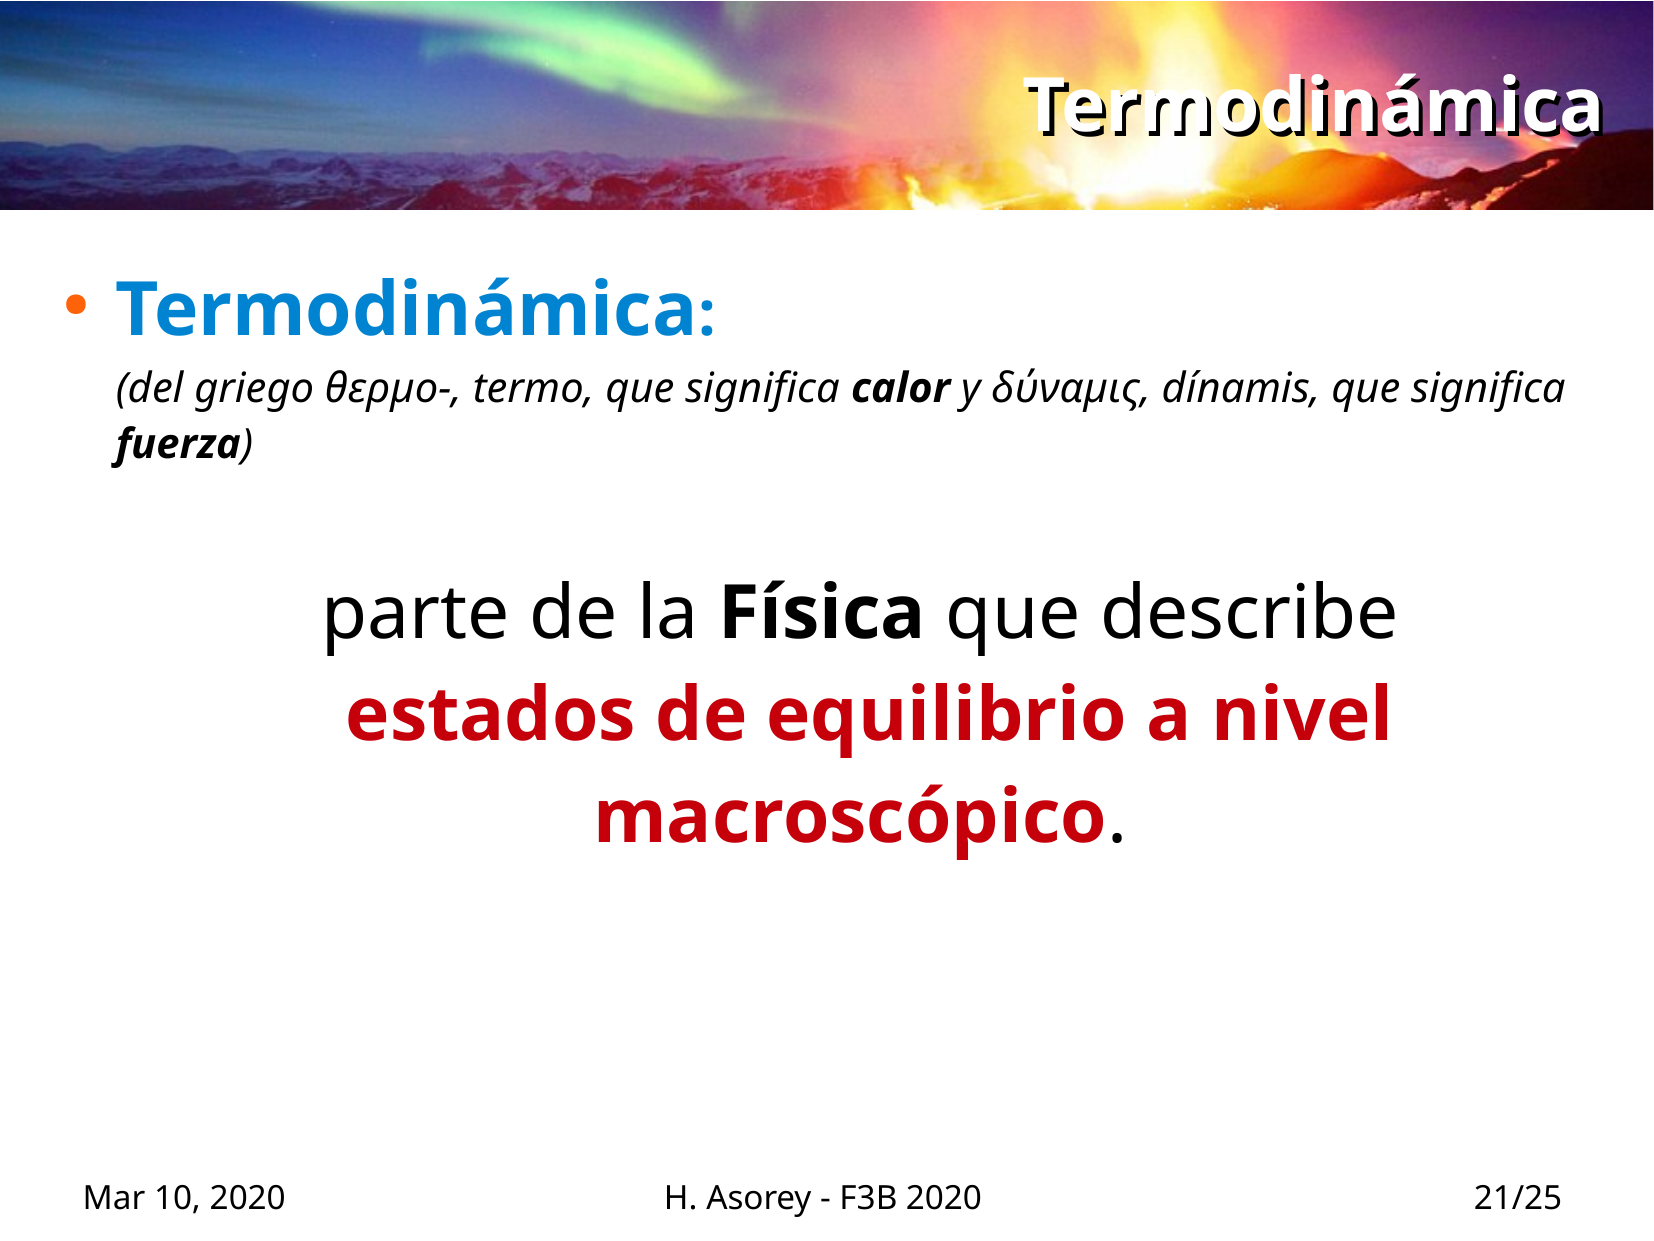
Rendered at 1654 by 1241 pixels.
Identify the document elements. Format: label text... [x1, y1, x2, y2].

title Termodinámica [45, 15, 1606, 191]
list Termodinámica: (del griego θερμo-, termo, que significa calor y δύναμις, dínamis, que significa fuerza) parte de la Física que describe estados de equilibrio a nivel macroscópico. [45, 255, 1606, 1156]
picture [0, 1, 1654, 210]
